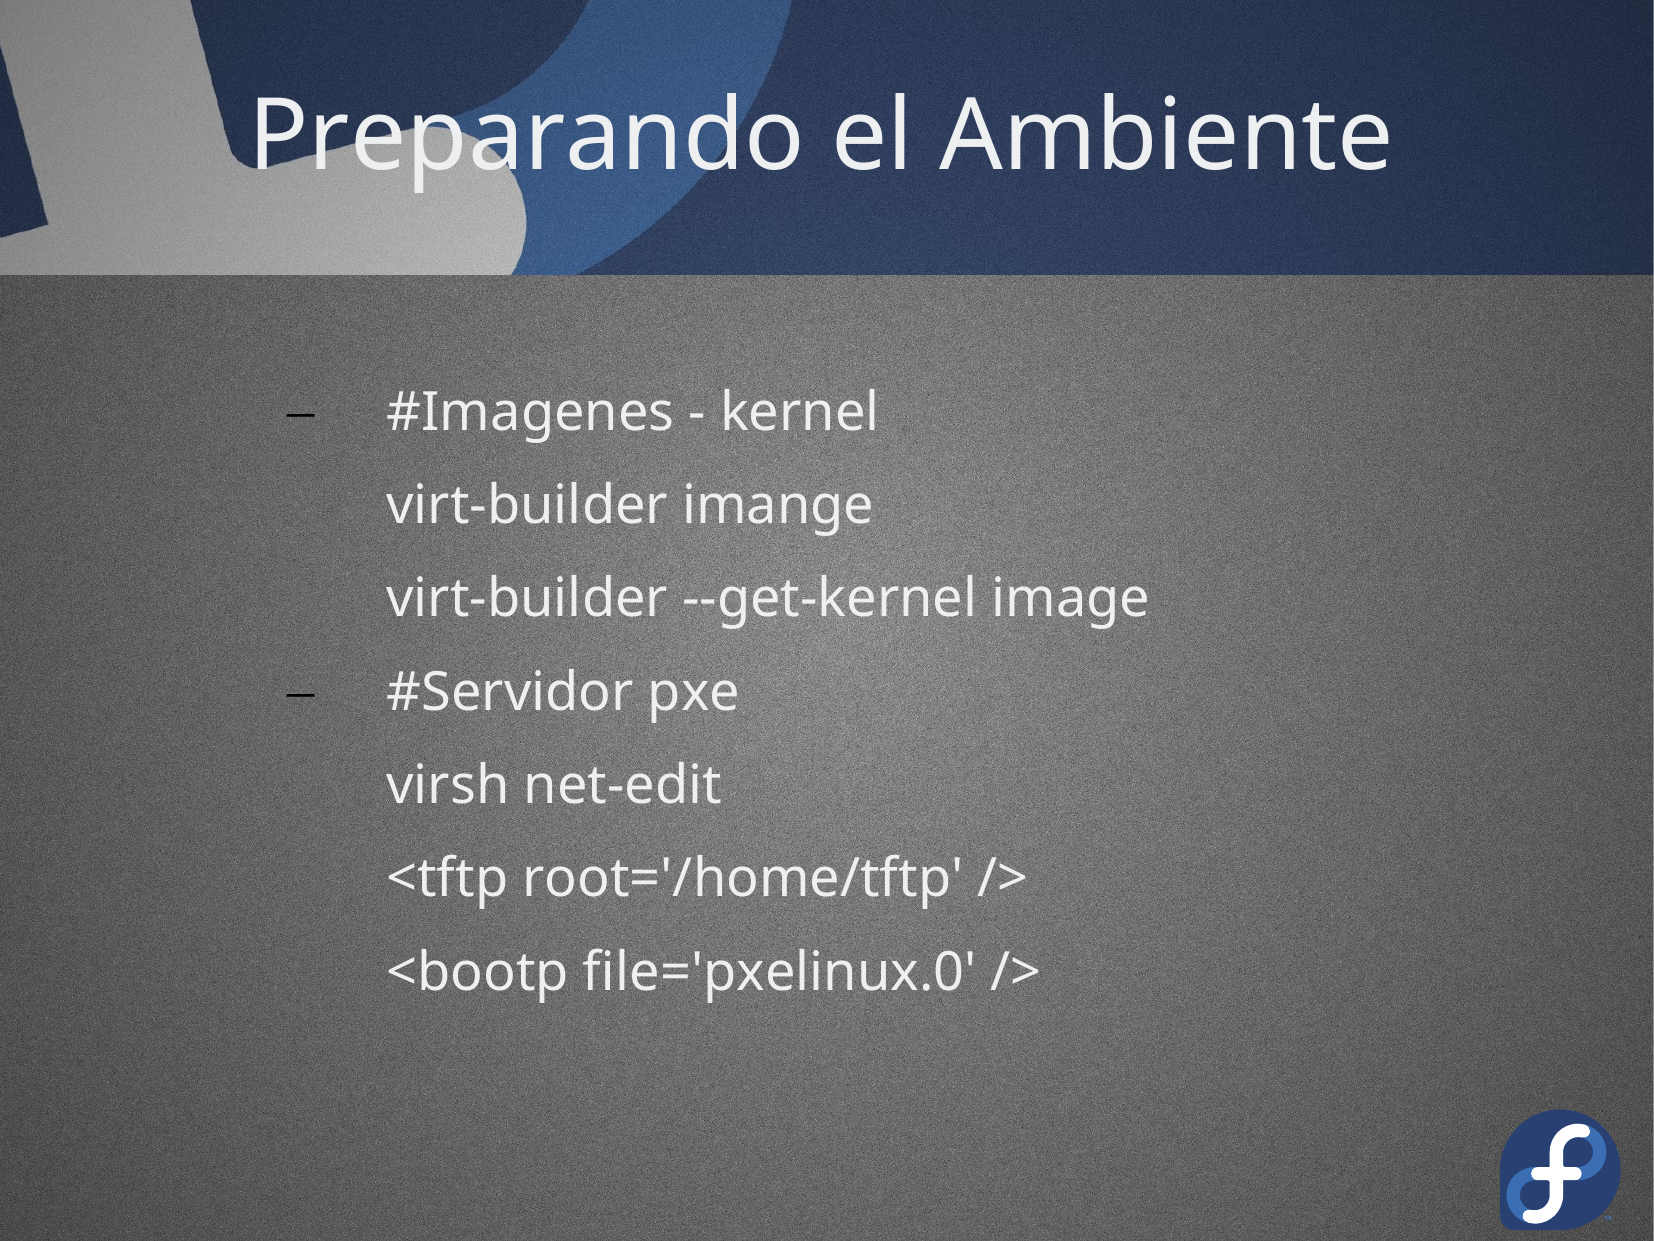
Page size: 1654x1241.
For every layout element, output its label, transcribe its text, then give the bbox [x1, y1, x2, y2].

text_box #Imagenes - kernel virt-builder imange virt-builder --get-kernel image #Servidor pxe virsh net-edit <tftp root='/home/tftp' /> <bootp file='pxelinux.0' /> [180, 371, 1233, 1233]
text_box Preparando el Ambiente [83, 30, 1561, 237]
picture [0, 0, 1654, 1241]
